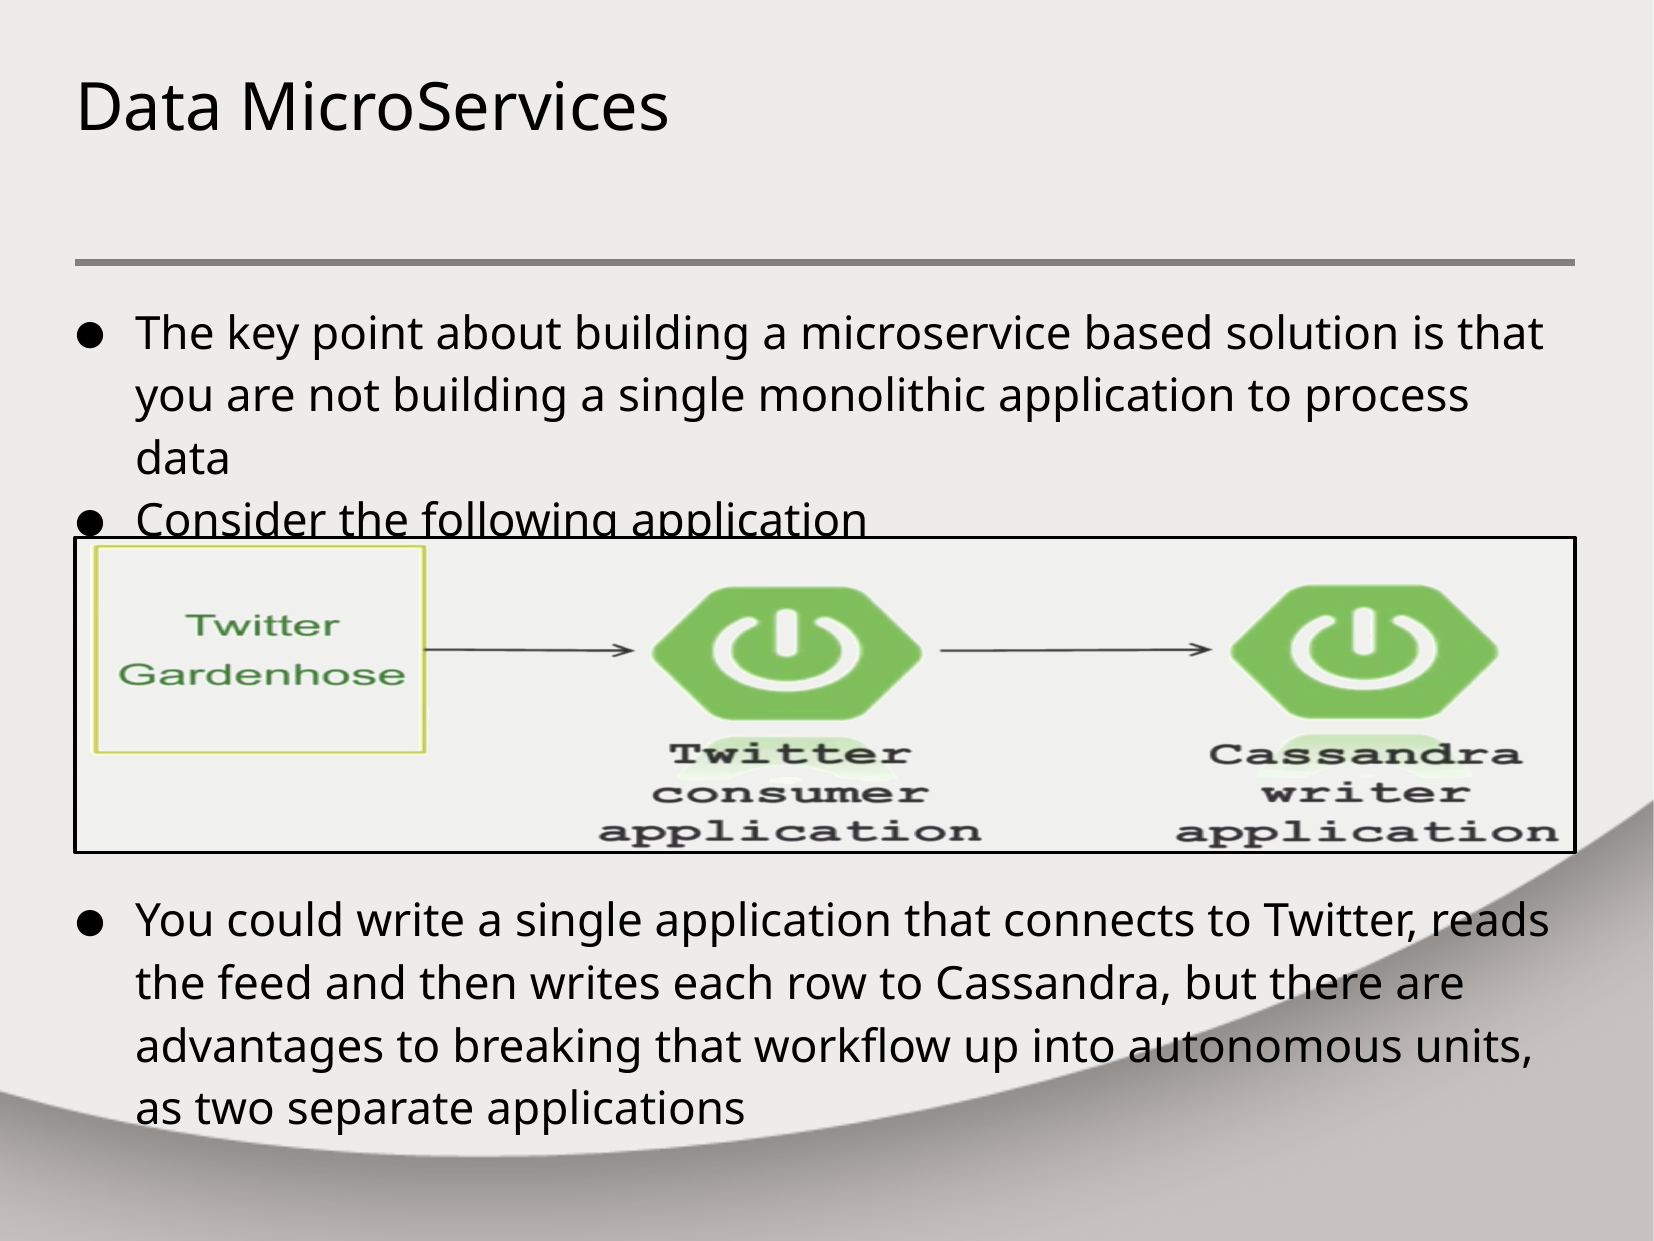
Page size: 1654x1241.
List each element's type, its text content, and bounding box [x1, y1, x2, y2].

list The key point about building a microservice based solution is that you are not building a single monolithic application to process data Consider the following application You could write a single application that connects to Twitter, reads the feed and then writes each row to Cassandra, but there are advantages to breaking that workflow up into autonomous units, as two separate applications [75, 300, 1576, 536]
list The key point about building a microservice based solution is that you are not building a single monolithic application to process data Consider the following application You could write a single application that connects to Twitter, reads the feed and then writes each row to Cassandra, but there are advantages to breaking that workflow up into autonomous units, as two separate applications [75, 854, 1576, 1163]
picture [0, 0, 1654, 1241]
title Data MicroServices [75, 75, 1576, 226]
